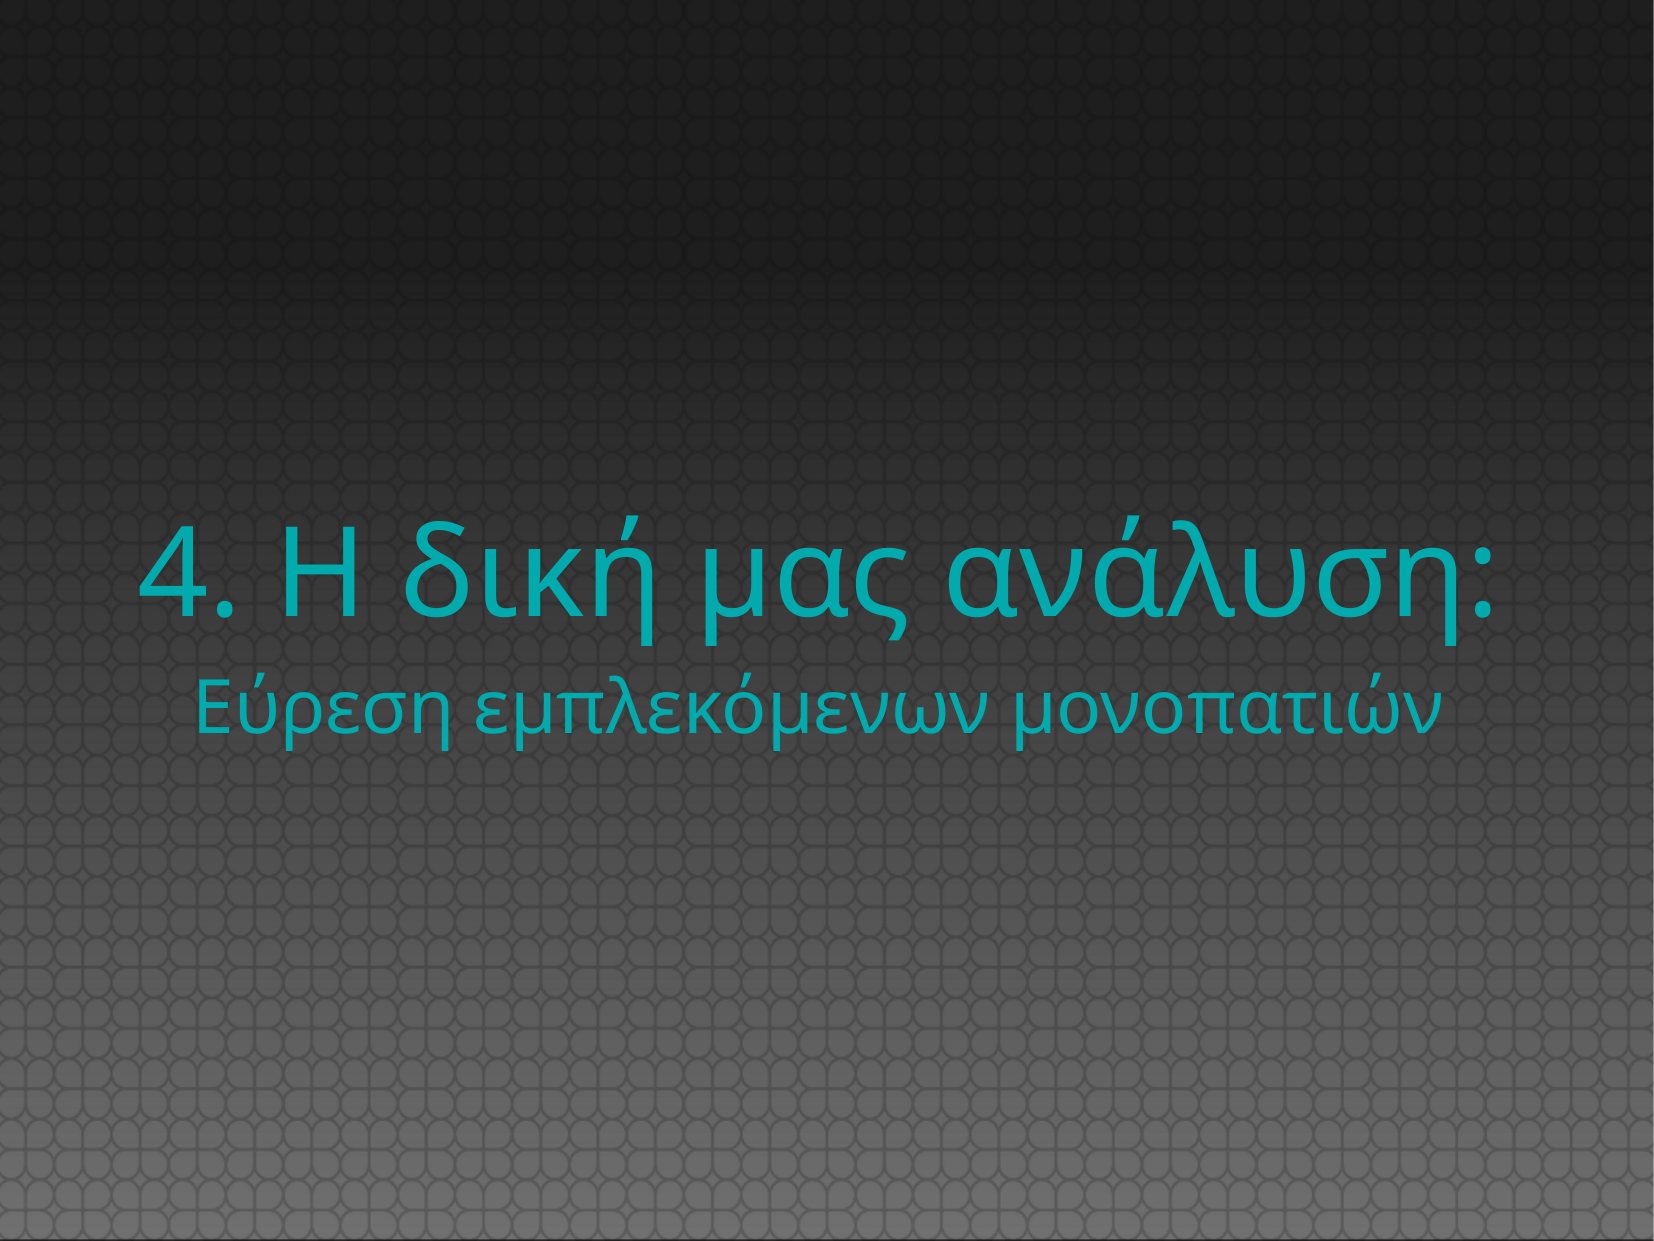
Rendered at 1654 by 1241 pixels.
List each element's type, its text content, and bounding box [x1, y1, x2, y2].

picture [0, 0, 1654, 1241]
title 4. Η δική μας ανάλυση: Εύρεση εμπλεκόμενων μονοπατιών [75, 507, 1564, 731]
